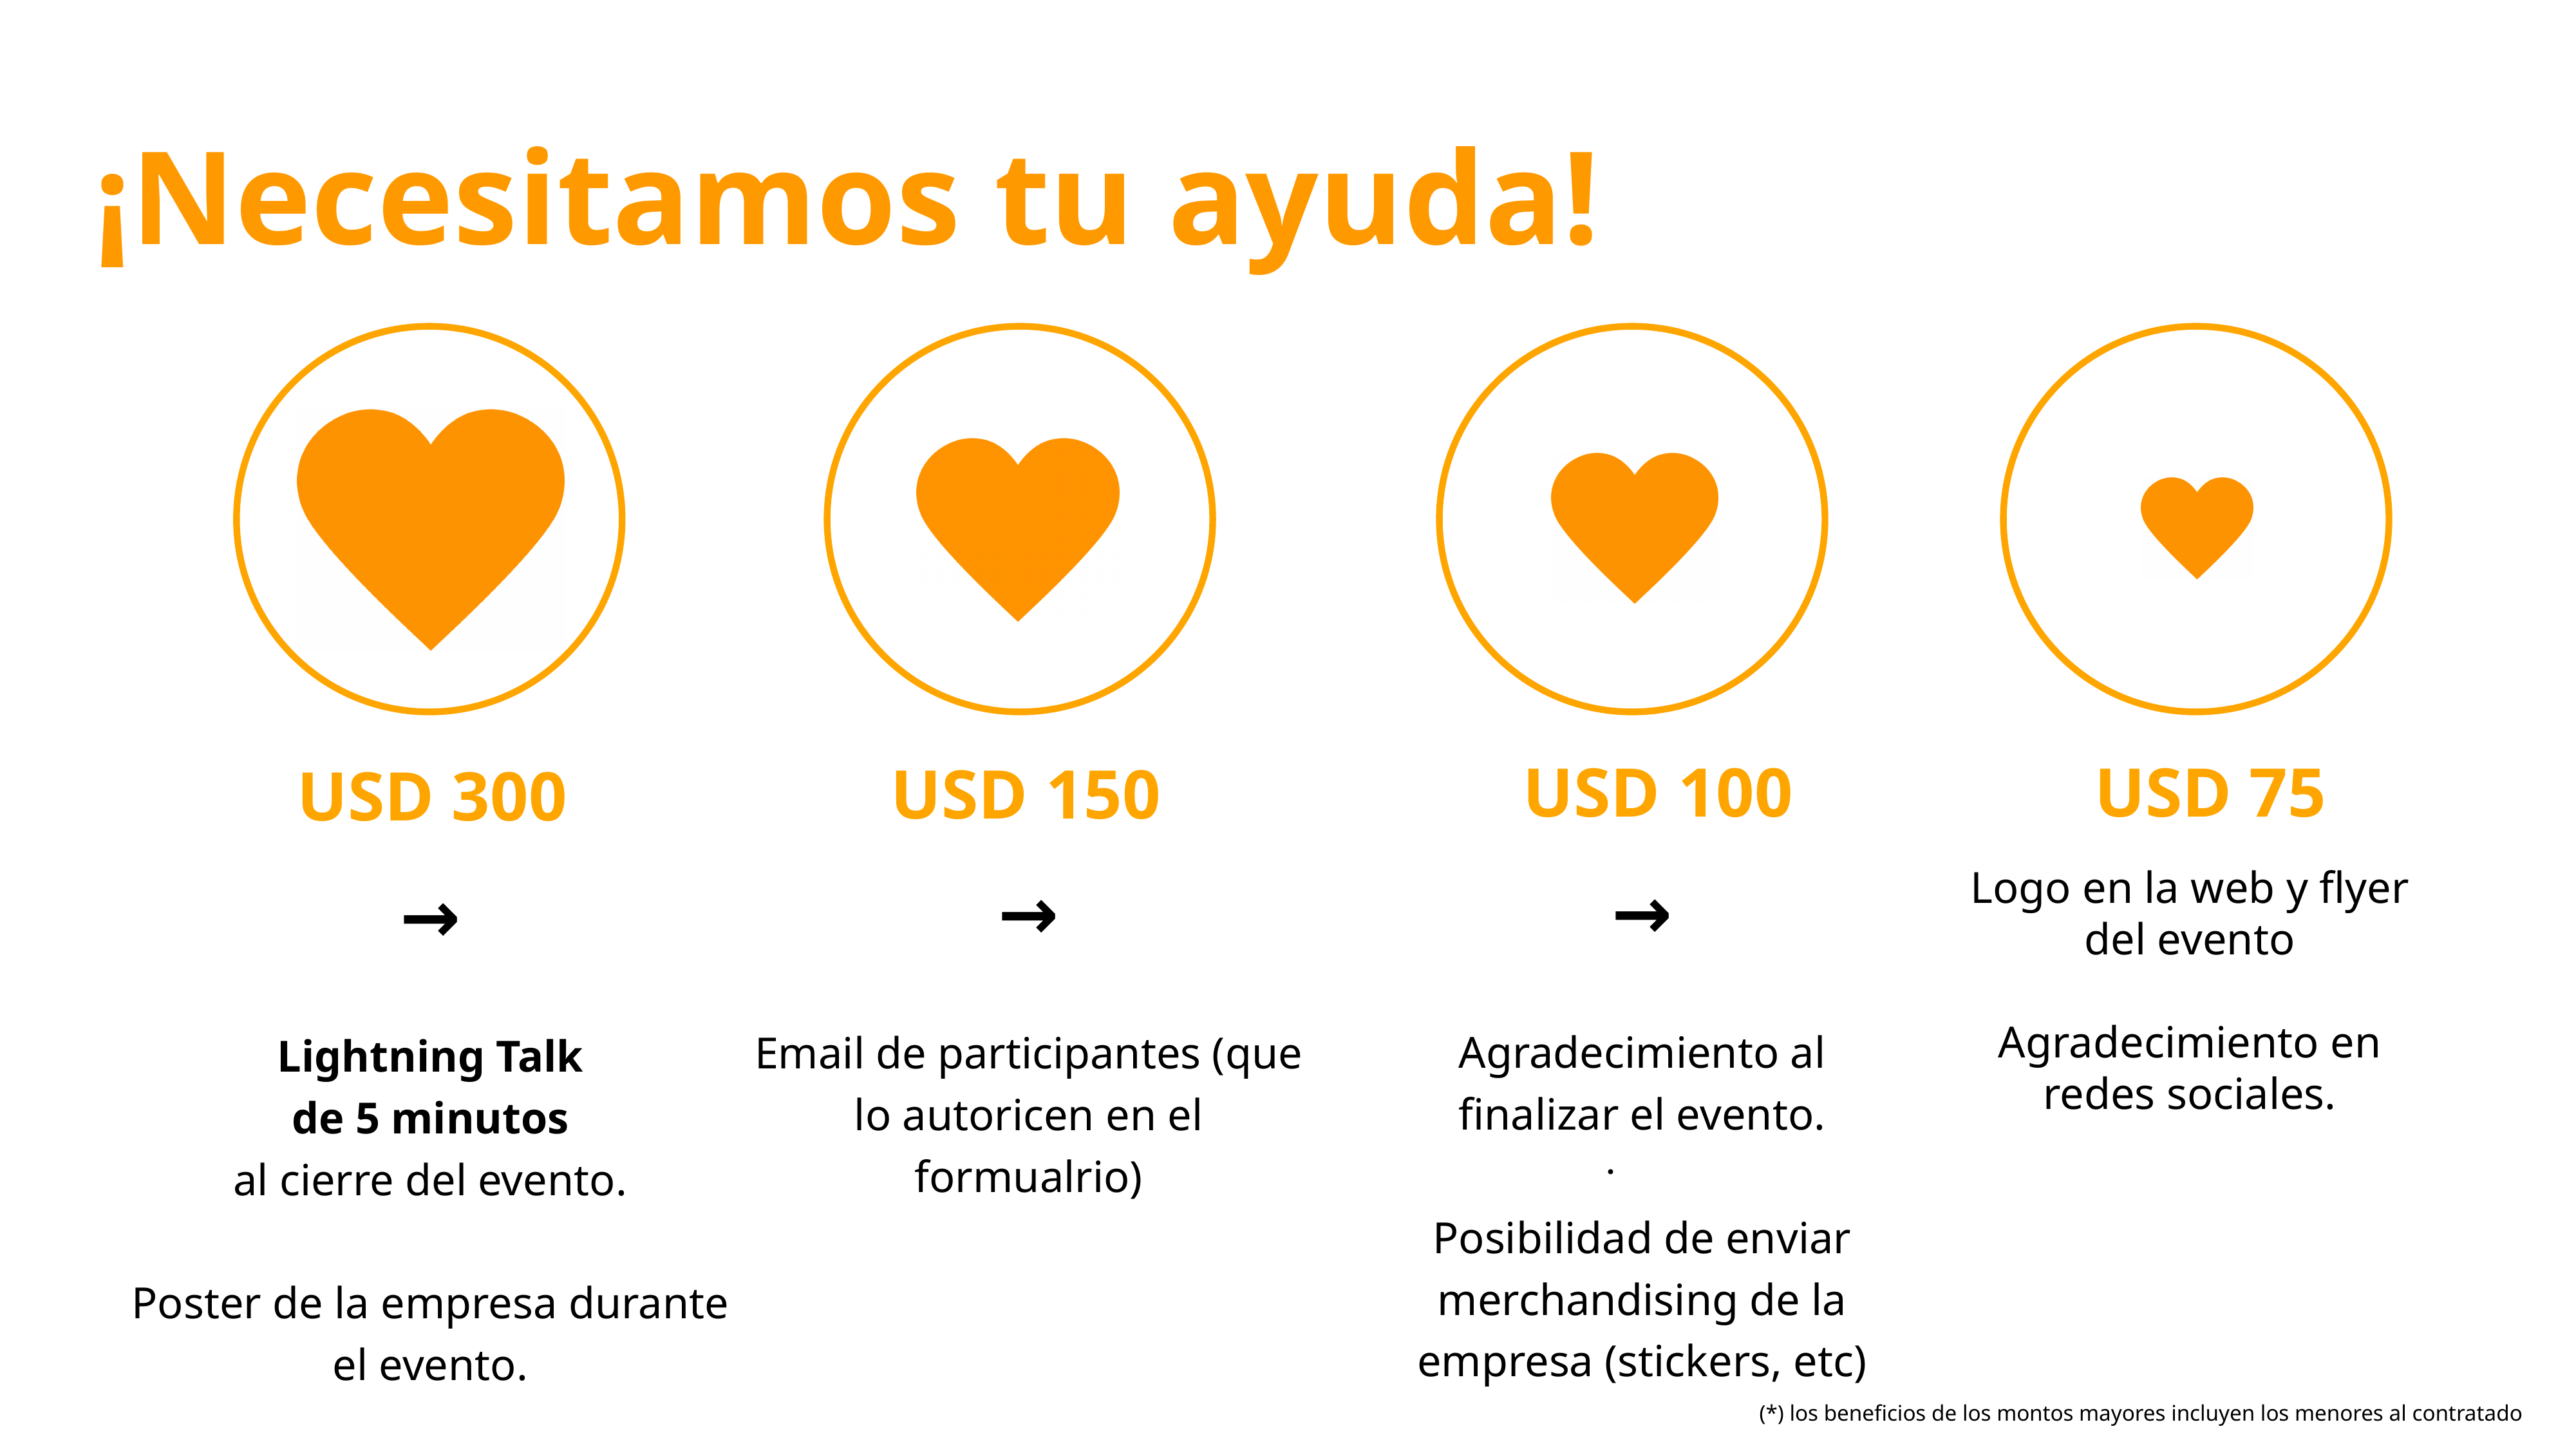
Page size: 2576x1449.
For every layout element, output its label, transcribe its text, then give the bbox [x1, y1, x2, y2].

text_box USD 75 [2089, 744, 2311, 836]
text_box USD 100 [1518, 744, 1739, 836]
text_box USD 300 [541, 780, 554, 813]
text_box USD 300 [292, 748, 559, 840]
picture [2141, 477, 2253, 580]
text_box USD 75 [2302, 777, 2311, 786]
text_box USD 150 [1134, 778, 1148, 811]
text_box (*) los beneficios de los montos mayores incluyen los menores al contratado [1601, 1399, 2576, 1449]
text_box → Agradecimiento al finalizar el evento. Posibilidad de enviar merchandising de la empresa (stickers, etc) [1371, 848, 1890, 1086]
picture [297, 409, 565, 651]
picture [916, 438, 1120, 622]
text_box USD 150 [885, 746, 1153, 838]
text_box USD 100 [1728, 776, 1739, 809]
text_box → Lightning Talk de 5 minutos al cierre del evento. Poster de la empresa durante el evento. [94, 852, 729, 1061]
text_box → Email de participantes (que lo autoricen en el formualrio) [729, 849, 1306, 1148]
picture [1551, 453, 1718, 604]
text_box ¡Necesitamos tu ayuda! [94, 71, 2313, 314]
text_box Logo en la web y flyer del evento Agradecimiento en redes sociales. [1943, 860, 2414, 1189]
